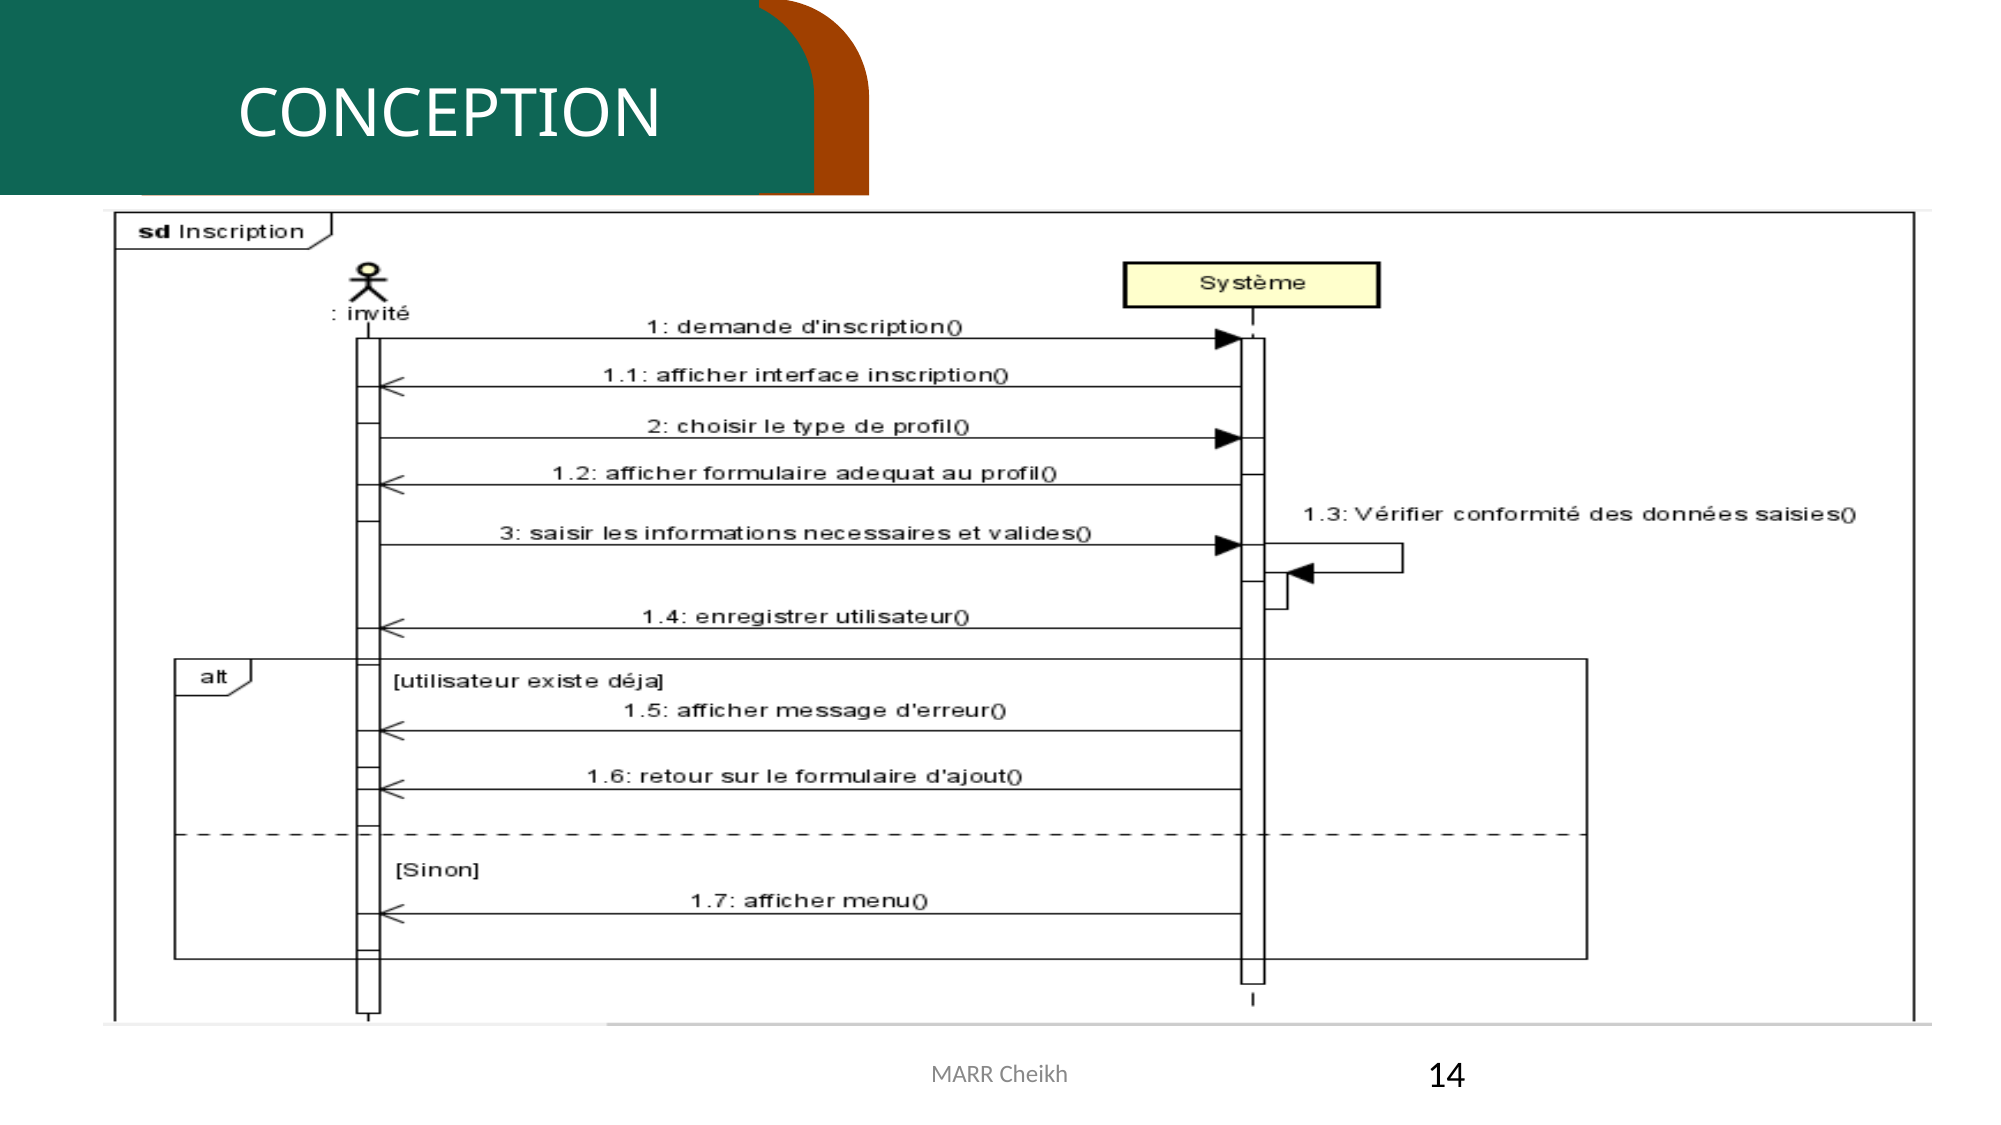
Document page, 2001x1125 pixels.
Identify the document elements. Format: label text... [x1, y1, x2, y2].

text_box [0, 0, 870, 196]
text_box [1412, 1042, 1863, 1103]
picture [103, 209, 1932, 1026]
text_box MARR Cheikh [662, 1042, 1338, 1103]
text_box CONCEPTION [86, 0, 815, 194]
